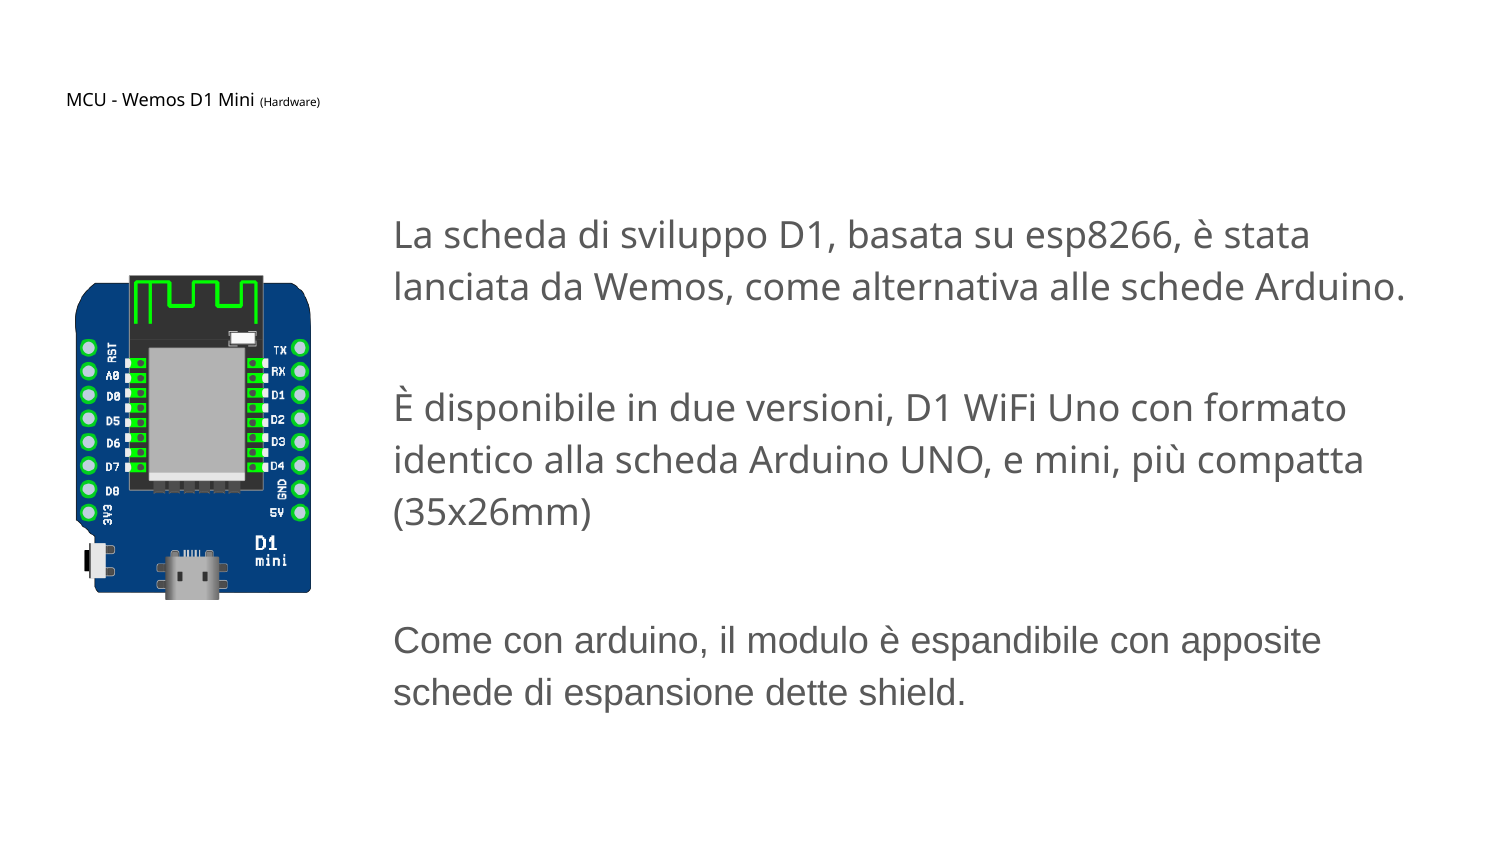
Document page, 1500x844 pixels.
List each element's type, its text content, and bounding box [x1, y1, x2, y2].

picture [75, 275, 311, 600]
title MCU - Wemos D1 Mini (Hardware) [51, 72, 1449, 167]
list La scheda di sviluppo D1, basata su esp8266, è stata lanciata da Wemos, come alternativa alle schede Arduino. È disponibile in due versioni, D1 WiFi Uno con formato identico alla scheda Arduino UNO, e mini, più compatta (35x26mm) Come con arduino, il modulo è espandibile con apposite schede di espansione dette shield. [378, 189, 1449, 750]
